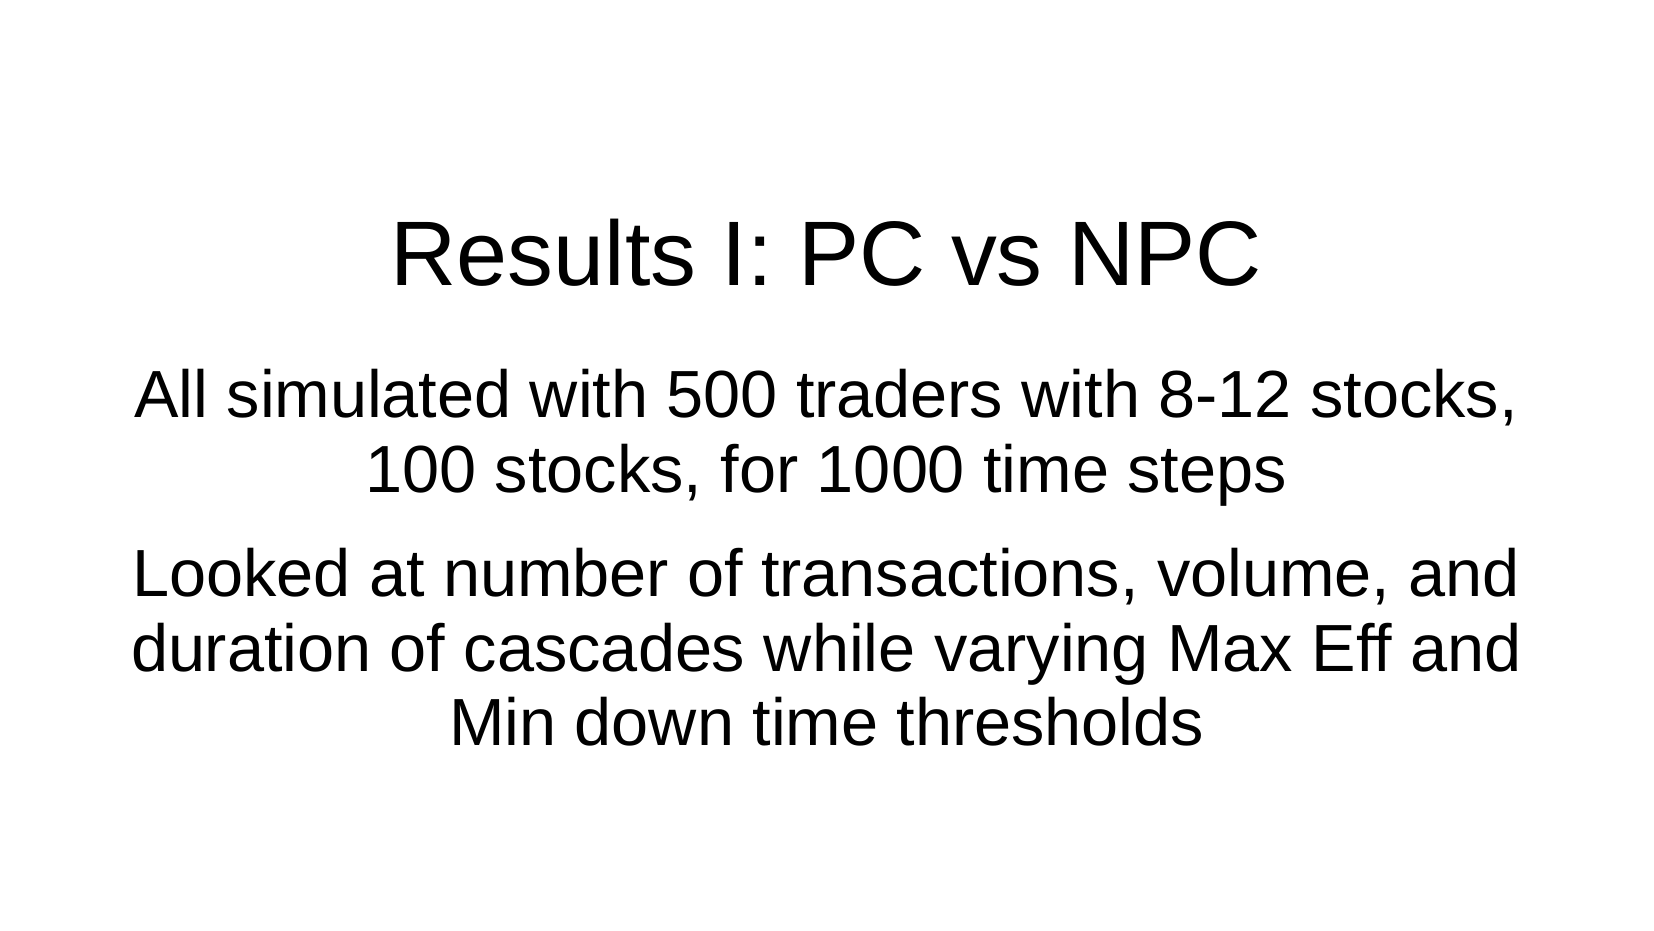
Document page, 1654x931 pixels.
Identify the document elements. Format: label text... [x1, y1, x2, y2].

title Results I: PC vs NPC [82, 176, 1571, 332]
list All simulated with 500 traders with 8-12 stocks, 100 stocks, for 1000 time steps Looked at number of transactions, volume, and duration of cascades while varying Max Eff and Min down time thresholds [82, 356, 1571, 897]
